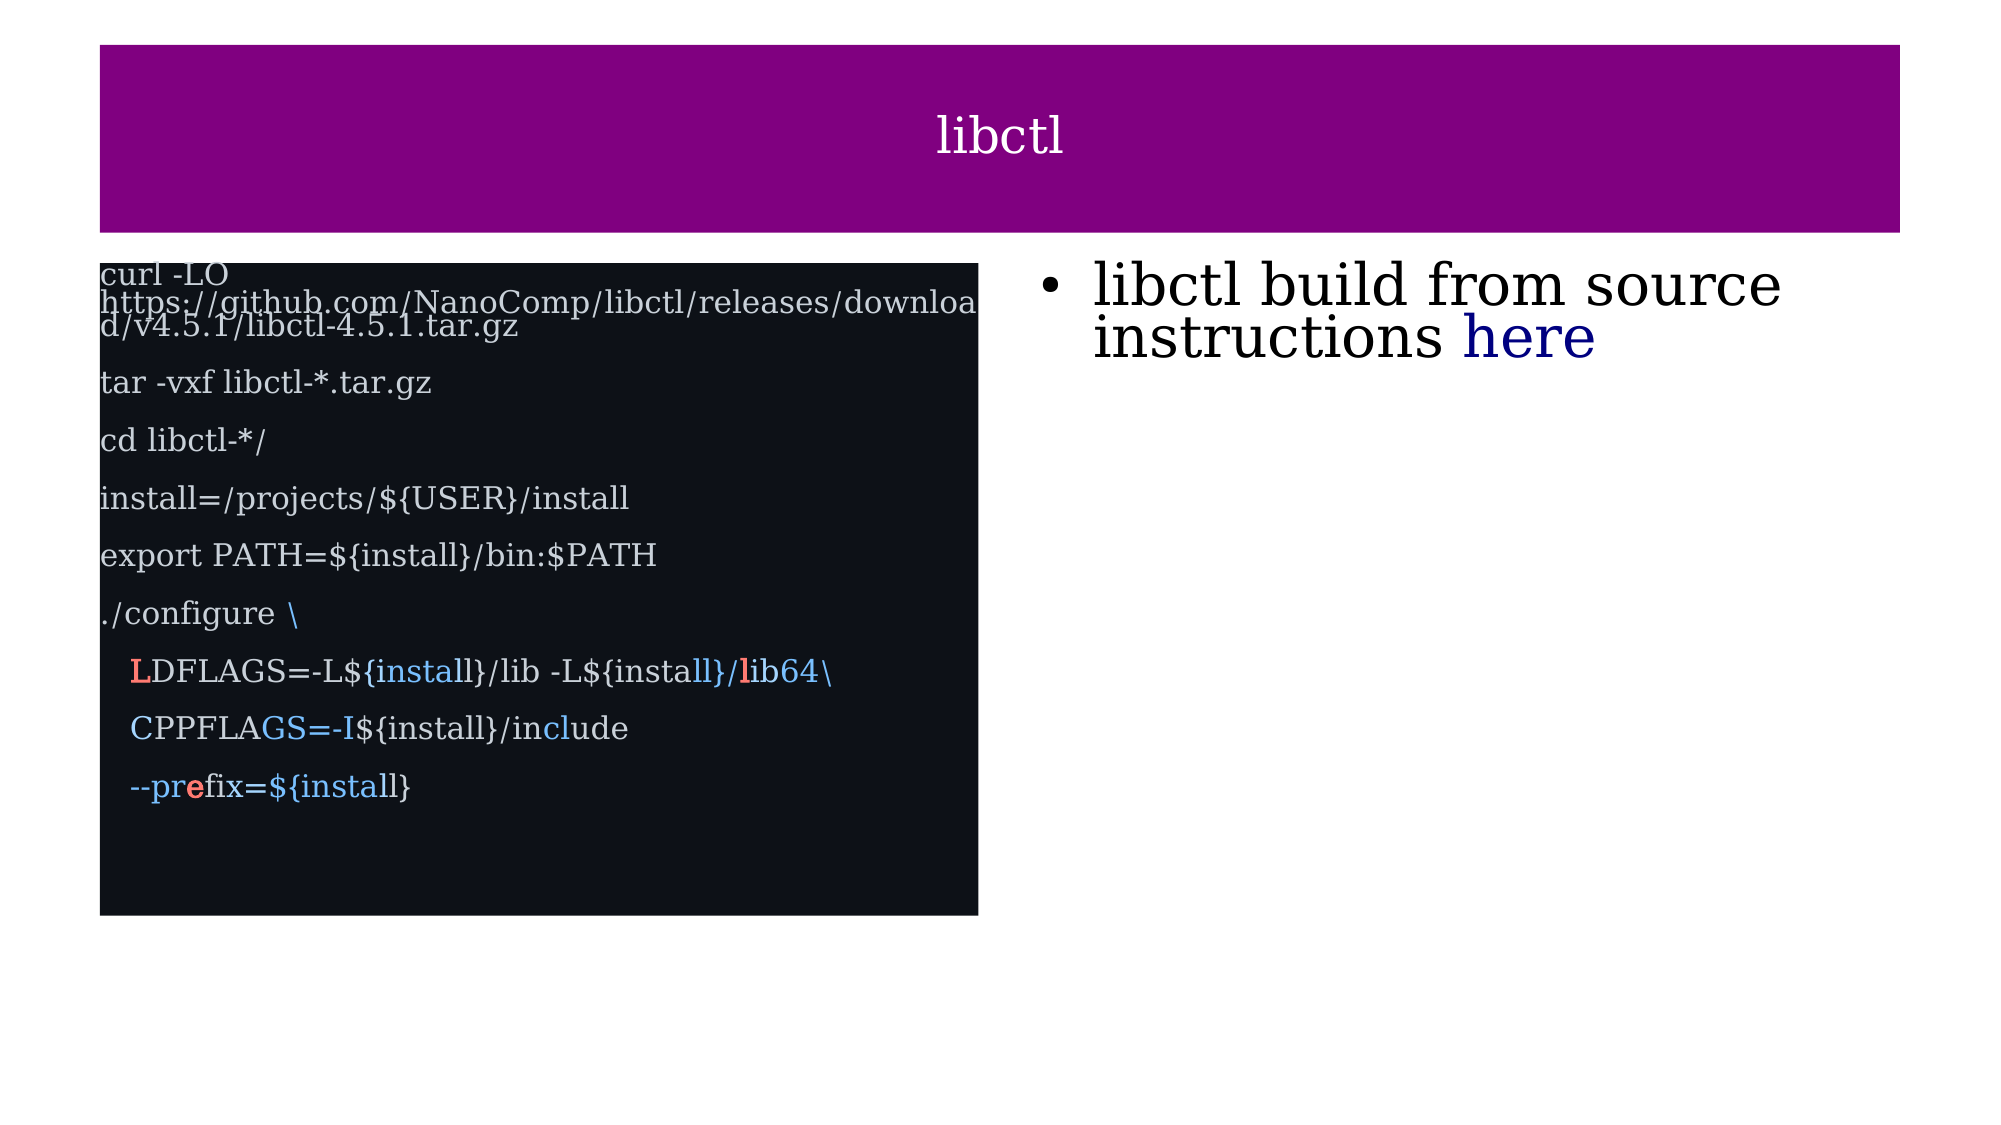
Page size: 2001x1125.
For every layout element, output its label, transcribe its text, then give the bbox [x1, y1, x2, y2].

title libctl [99, 44, 1900, 233]
list libctl build from source instructions here [1022, 263, 1901, 916]
list curl -LO https://github.com/NanoComp/libctl/releases/download/v4.5.1/libctl-4.5.1.tar.gz tar -vxf libctl-*.tar.gz cd libctl-*/ install=/projects/${USER}/install export PATH=${install}/bin:$PATH ./configure \ LDFLAGS=-L${install}/lib -L${install}/lib64\ CPPFLAGS=-I${install}/include --prefix=${install} [99, 263, 979, 916]
